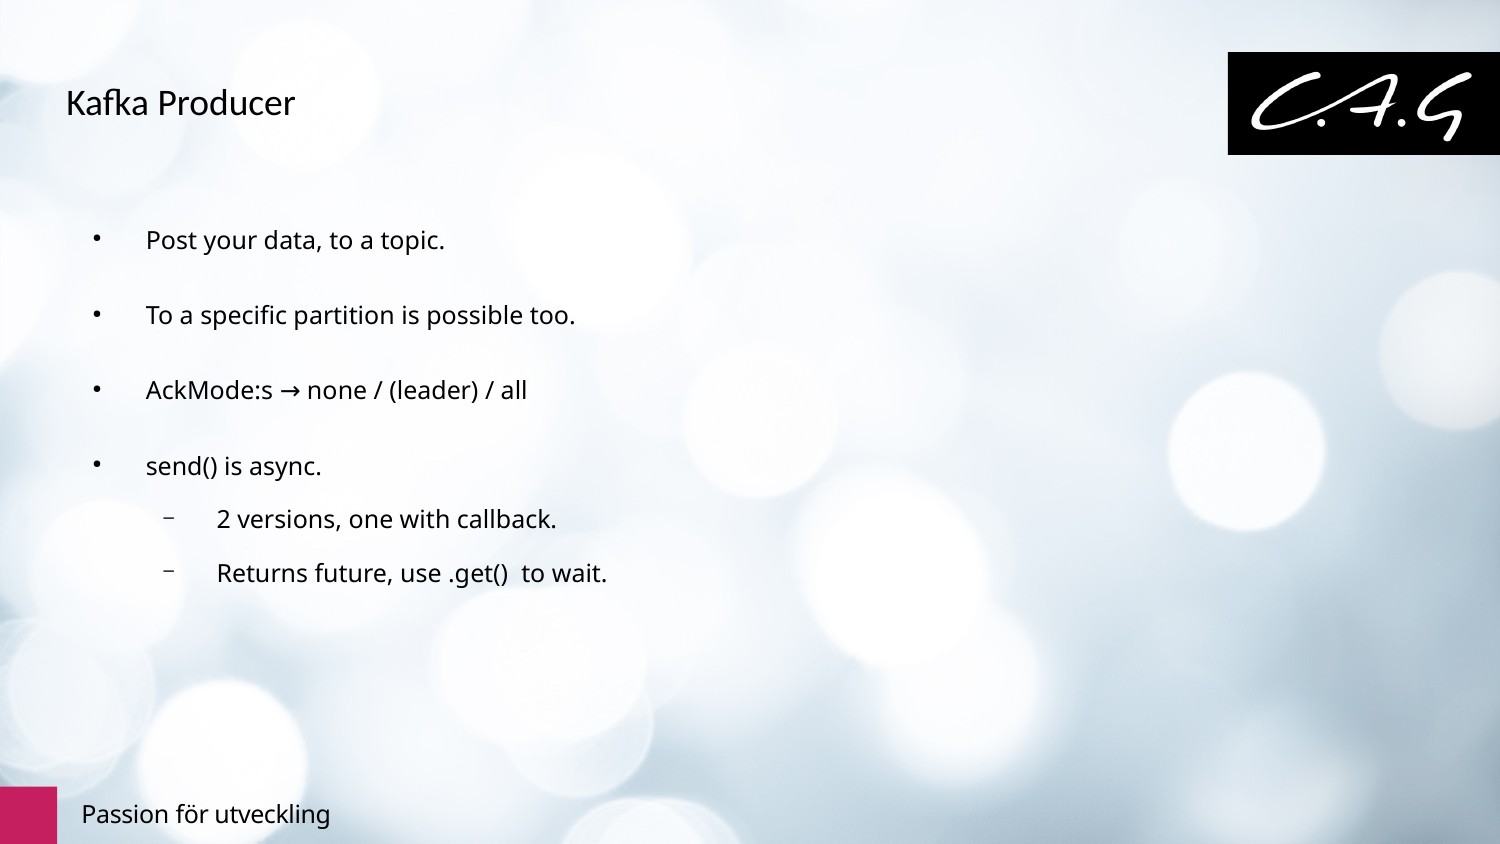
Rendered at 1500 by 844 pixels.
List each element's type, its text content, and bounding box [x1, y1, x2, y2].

list Post your data, to a topic. To a specific partition is possible too. AckMode:s → none / (leader) / all send() is async. 2 versions, one with callback. Returns future, use .get() to wait. [60, 200, 871, 646]
title Kafka Producer [51, 30, 1186, 171]
picture [0, 0, 1500, 844]
